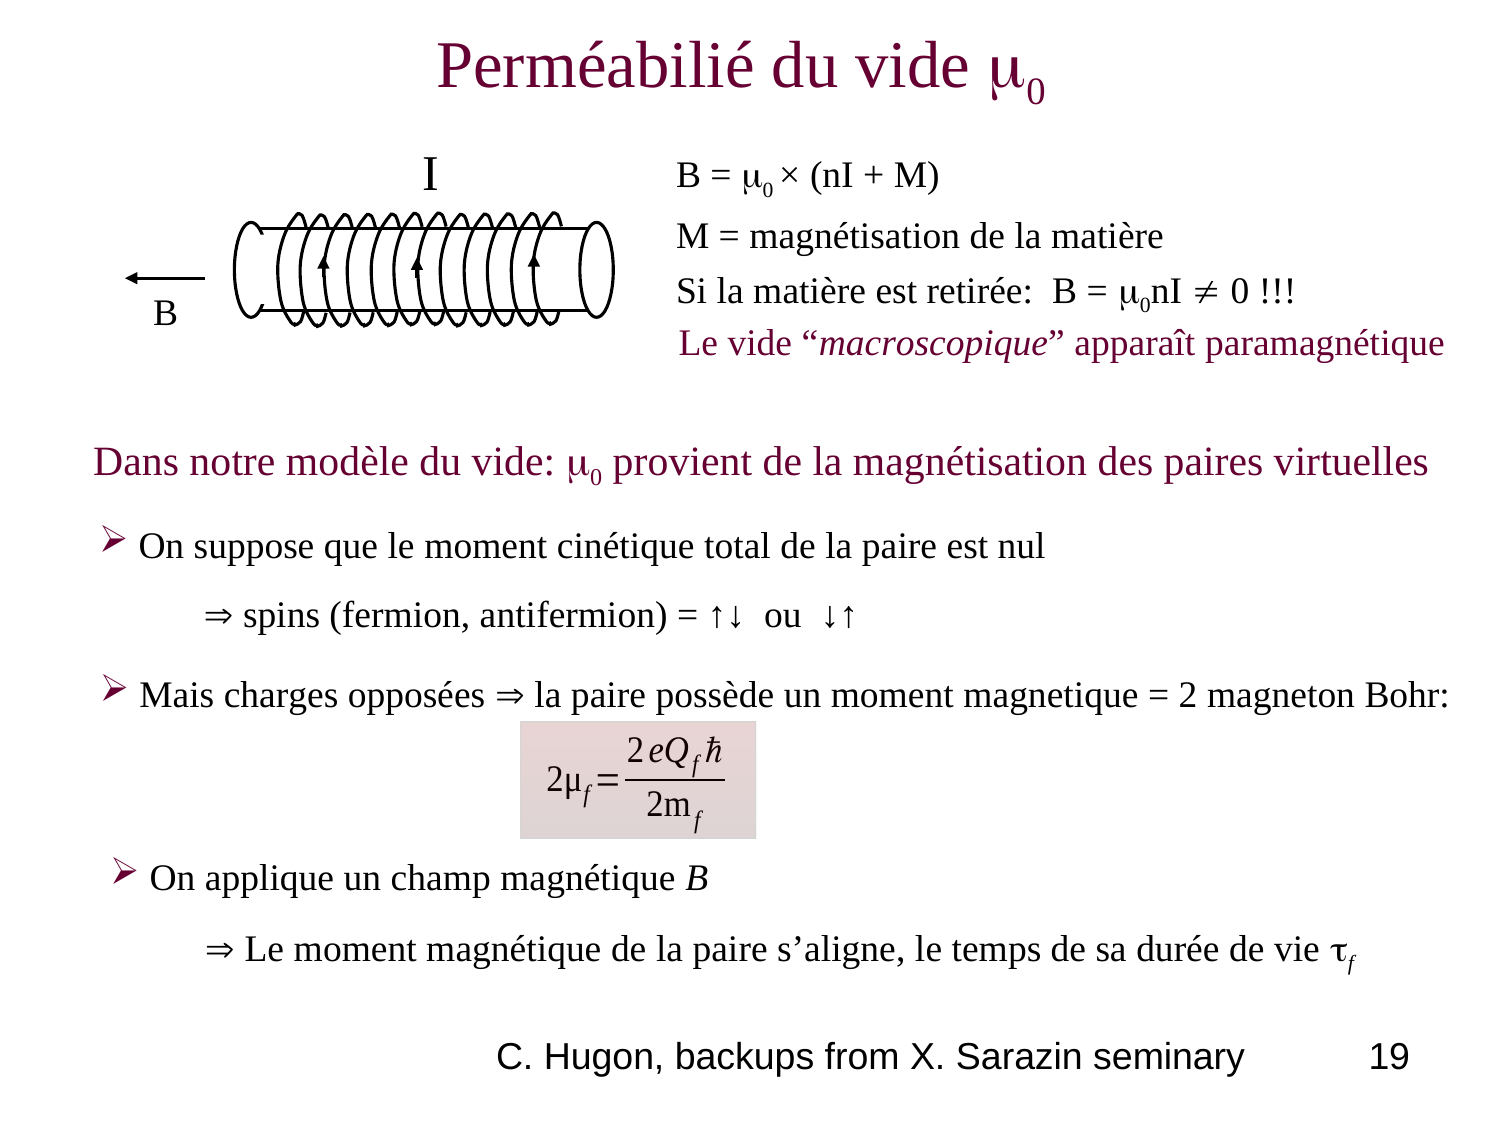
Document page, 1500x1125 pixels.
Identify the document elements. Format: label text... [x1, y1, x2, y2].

text_box On applique un champ magnétique B  Le moment magnétique de la paire s’aligne, le temps de sa durée de vie f [95, 822, 1369, 983]
text_box Mais charges opposées  la paire possède un moment magnetique = 2 magneton Bohr: [85, 639, 1476, 723]
text_box [579, 222, 614, 318]
text_box On suppose que le moment cinétique total de la paire est nul  spins (fermion, antifermion) = ↑↓ ou ↓↑ [84, 513, 1500, 643]
text_box [520, 721, 757, 839]
text_box B [138, 280, 193, 341]
text_box Le vide “macroscopique” apparaît paramagnétique [663, 310, 1461, 371]
text_box B = 0 × (nI + M) M = magnétisation de la matière Si la matière est retirée: B = 0nI  0 !!! [661, 132, 1312, 325]
text_box I [408, 132, 455, 208]
text_box Perméabilié du vide 0 [377, 13, 1105, 121]
text_box [234, 222, 275, 318]
text_box Dans notre modèle du vide: 0 provient de la magnétisation des paires virtuelles [78, 425, 1456, 499]
